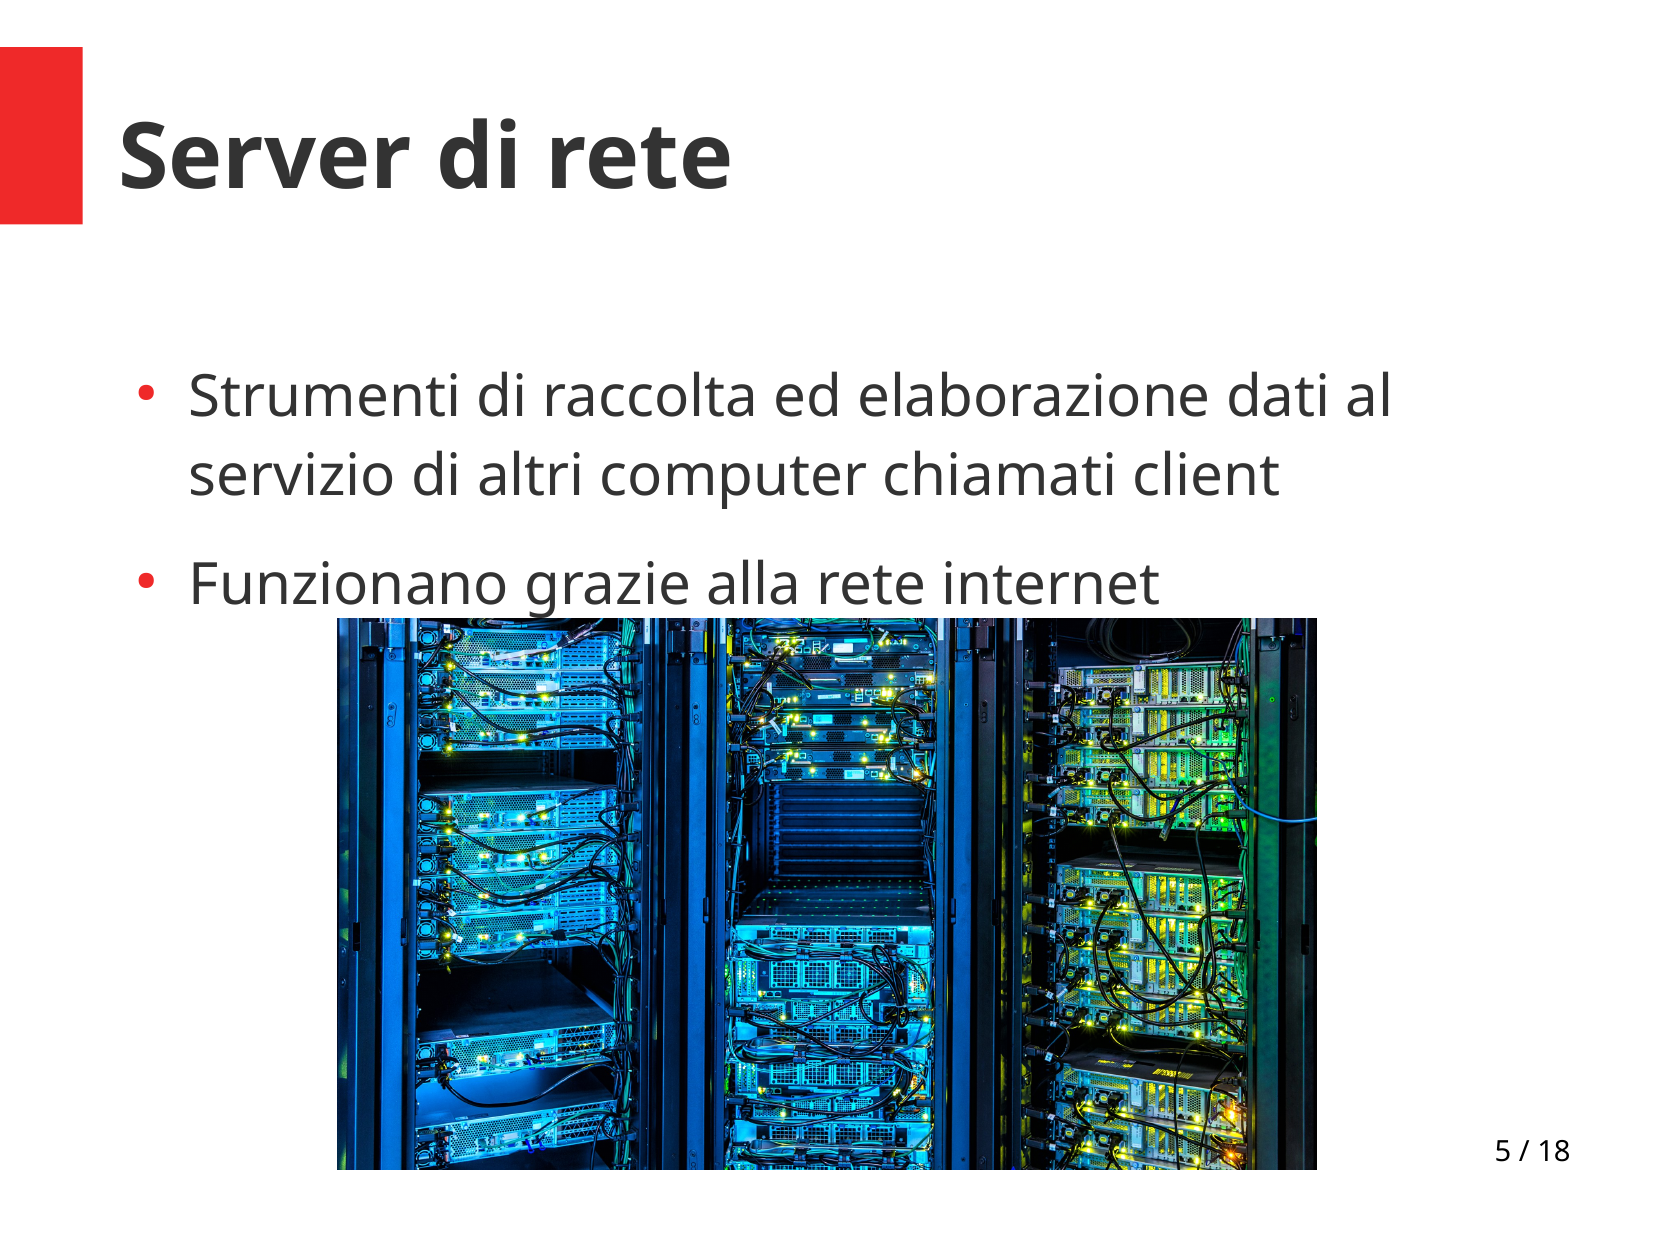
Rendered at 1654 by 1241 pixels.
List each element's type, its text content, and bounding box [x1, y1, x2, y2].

title Server di rete [118, 49, 1571, 257]
list Strumenti di raccolta ed elaborazione dati al servizio di altri computer chiamati client Funzionano grazie alla rete internet [118, 354, 1536, 1074]
picture [337, 618, 1317, 1170]
